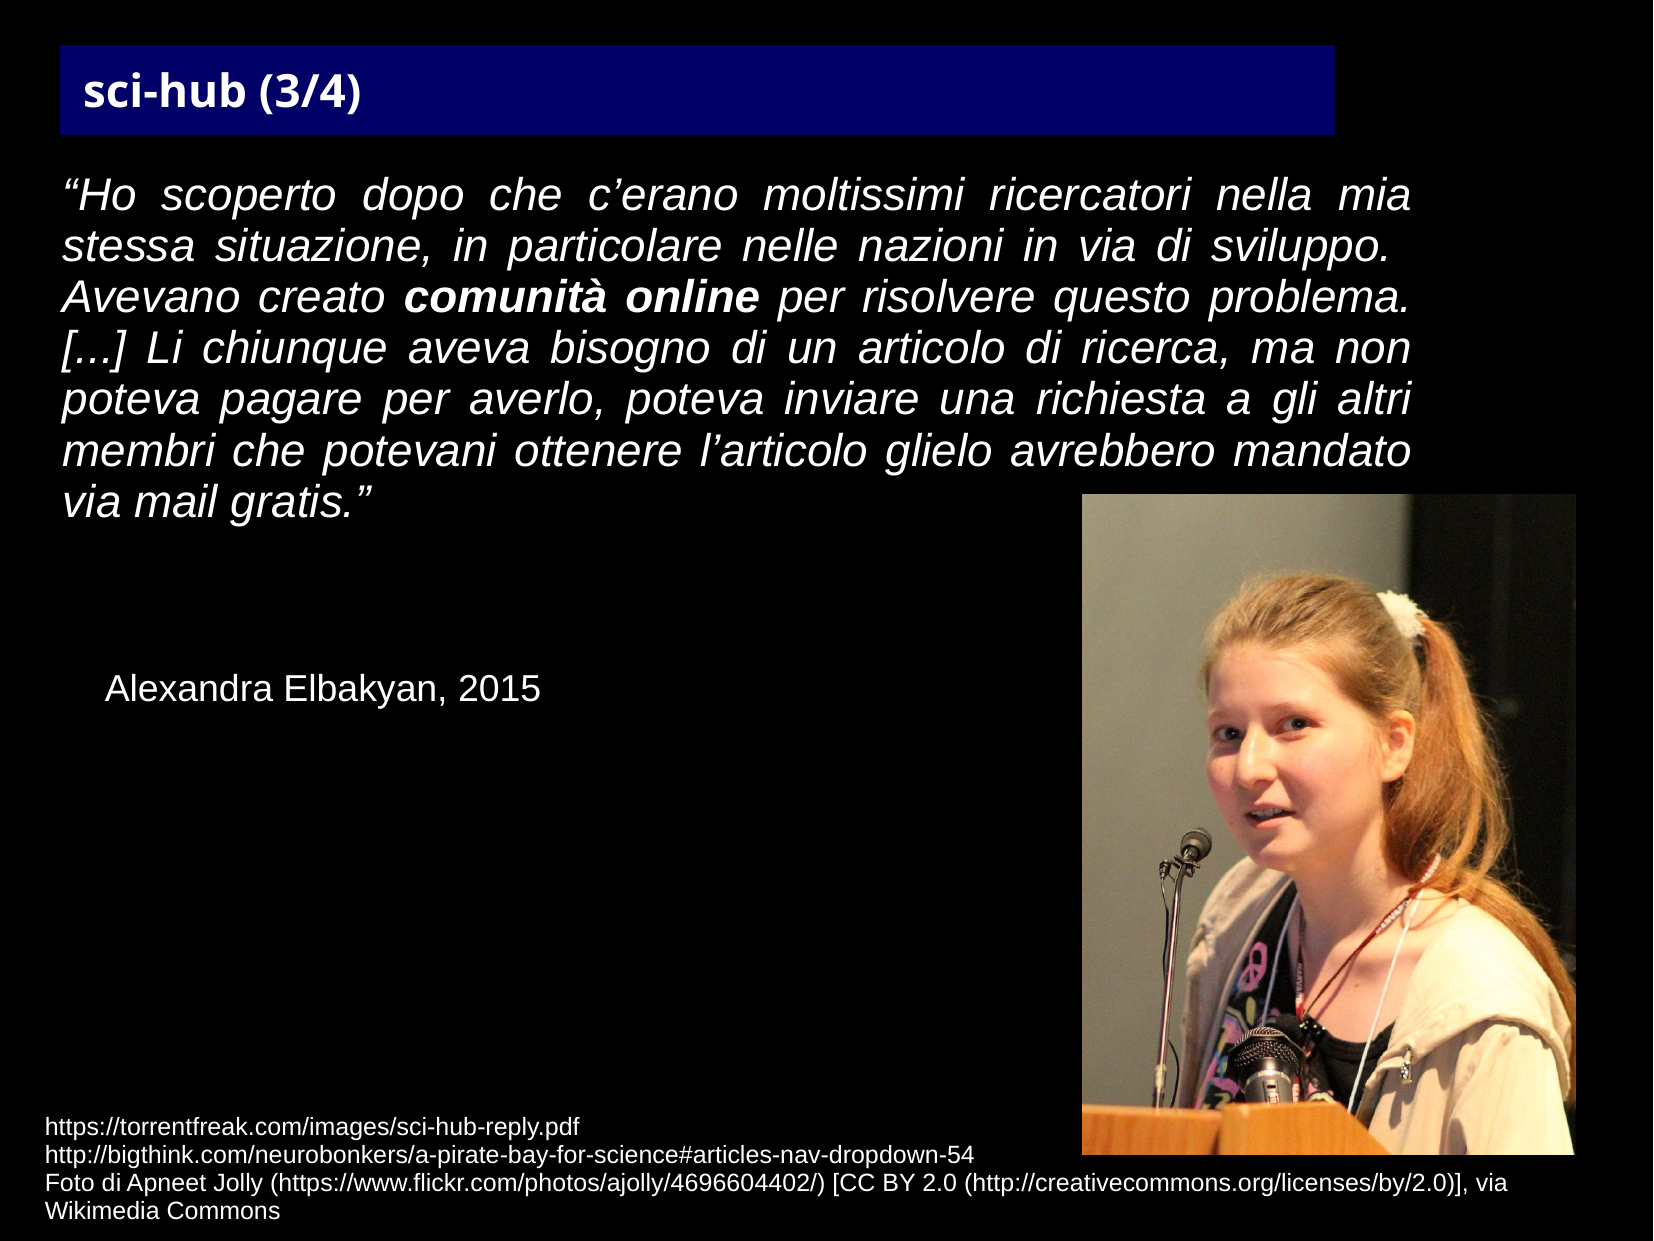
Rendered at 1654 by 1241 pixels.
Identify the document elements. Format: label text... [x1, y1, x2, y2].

picture [1082, 494, 1576, 1105]
text_box https://torrentfreak.com/images/sci-hub-reply.pdf http://bigthink.com/neurobonkers/a-pirate-bay-for-science#articles-nav-dropdown-54 Foto di Apneet Jolly (https://www.flickr.com/photos/ajolly/4696604402/) [CC BY 2.0 (http://creativecommons.org/licenses/by/2.0)], via Wikimedia Commons [30, 1105, 1606, 1241]
list sci-hub (3/4) [59, 45, 1335, 136]
text_box “Ho scoperto dopo che c’erano moltissimi ricercatori nella mia stessa situazione, in particolare nelle nazioni in via di sviluppo. Avevano creato comunità online per risolvere questo problema. [...] Li chiunque aveva bisogno di un articolo di ricerca, ma non poteva pagare per averlo, poteva inviare una richiesta a gli altri membri che potevani ottenere l’articolo glielo avrebbero mandato via mail gratis.” [48, 161, 1429, 638]
text_box Alexandra Elbakyan, 2015 [90, 660, 769, 801]
